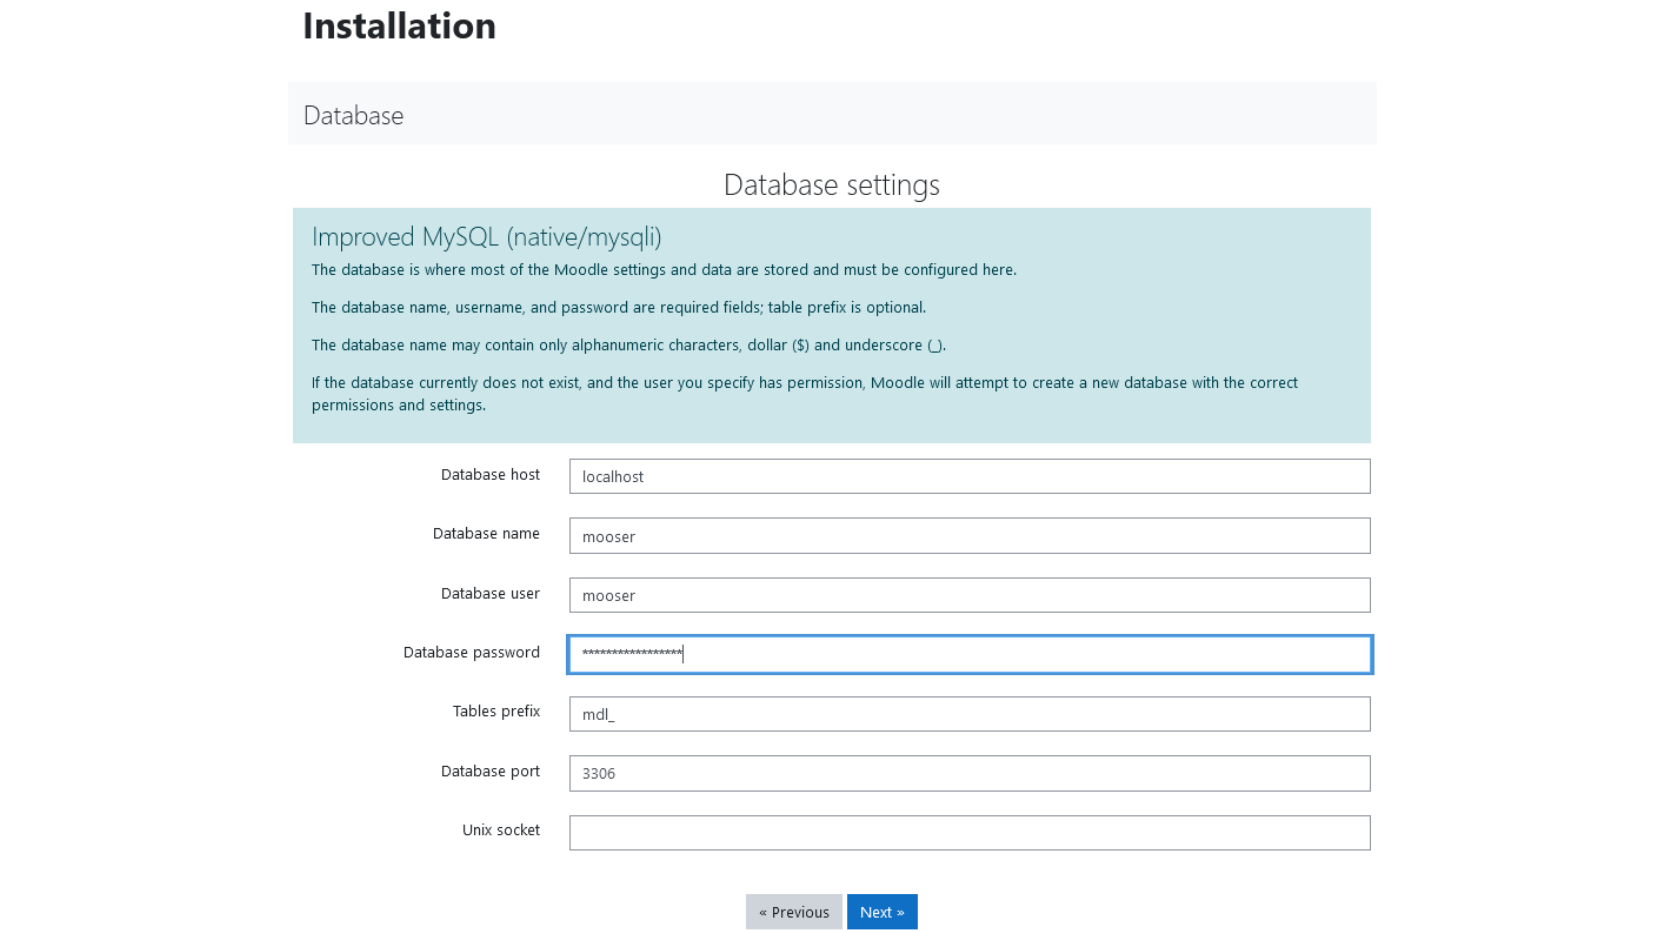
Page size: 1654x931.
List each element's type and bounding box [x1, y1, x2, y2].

picture [280, 2, 1384, 931]
